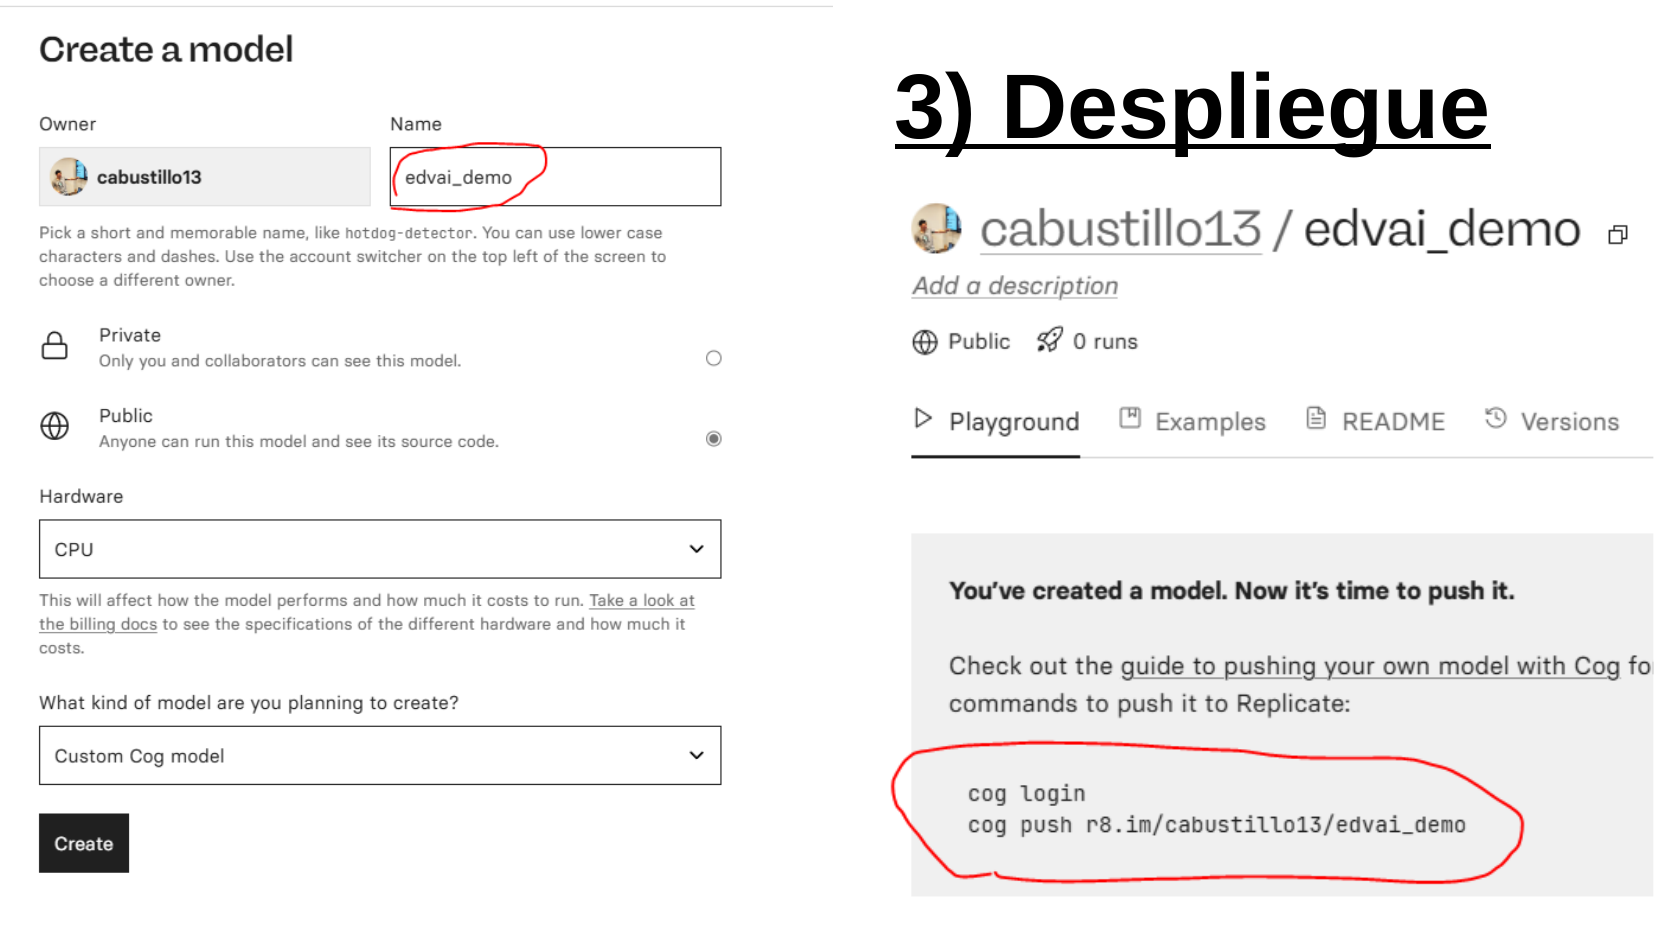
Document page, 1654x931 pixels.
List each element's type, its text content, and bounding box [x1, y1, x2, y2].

title 3) Despliegue [850, 29, 1536, 185]
picture [0, 0, 833, 931]
picture [885, 177, 1654, 928]
